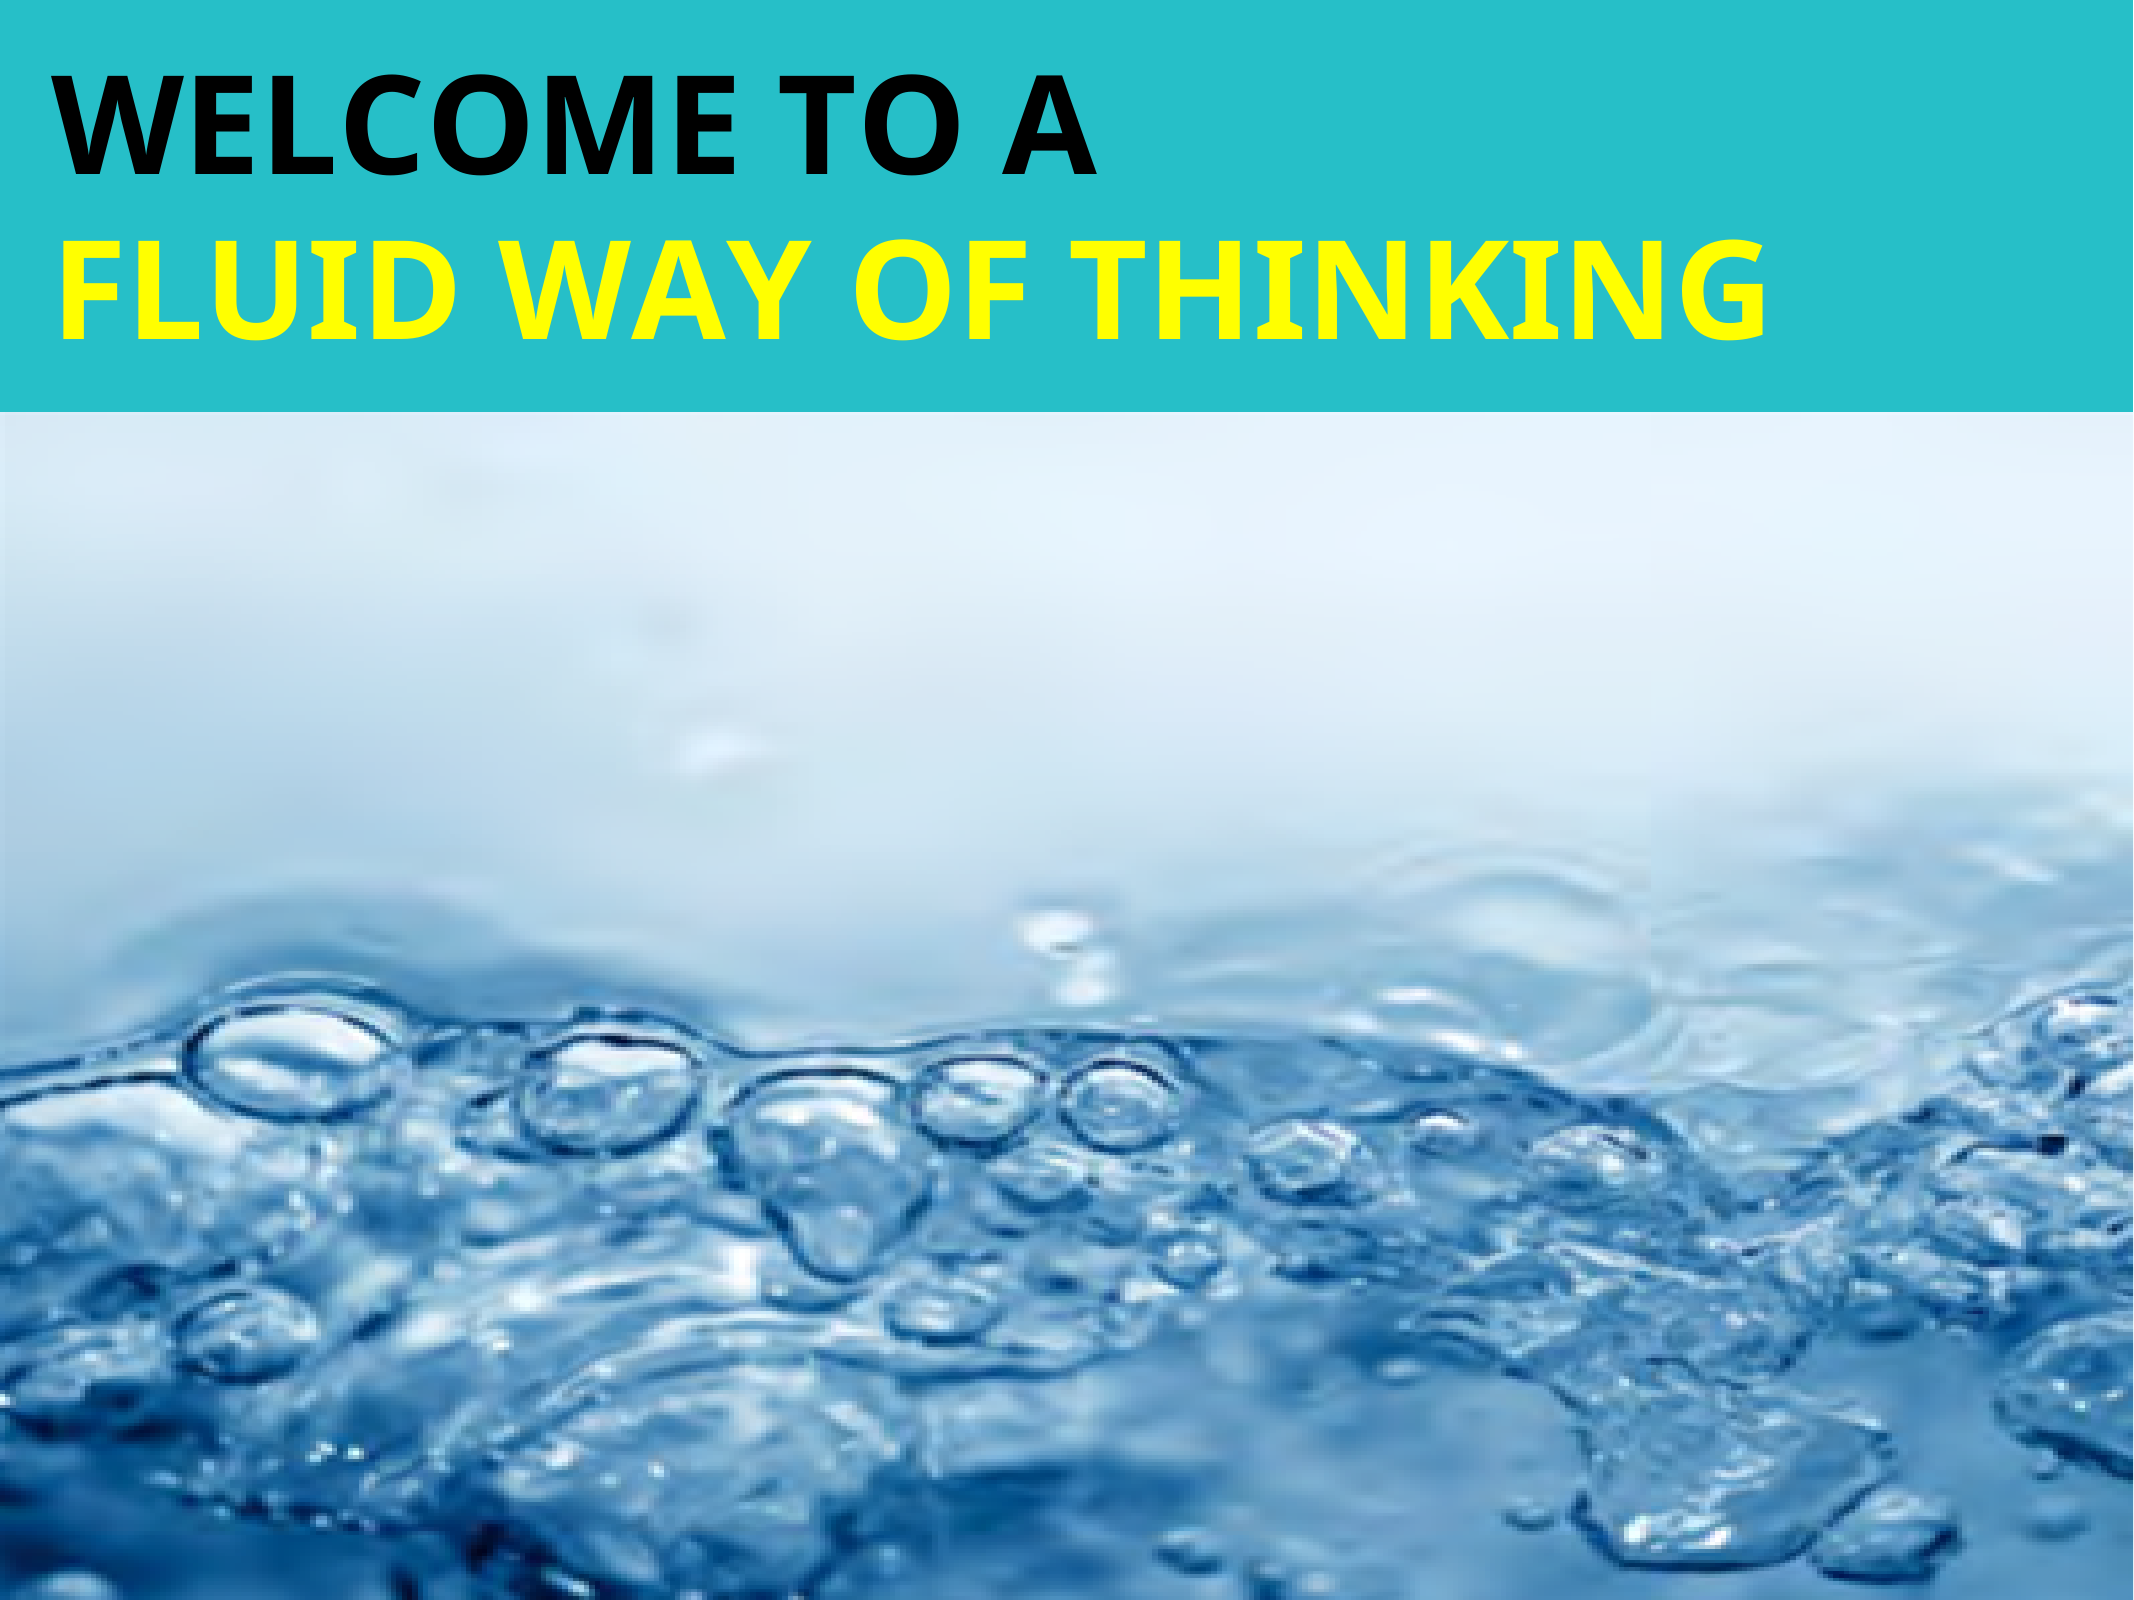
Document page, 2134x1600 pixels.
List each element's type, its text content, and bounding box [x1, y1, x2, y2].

text_box WELCOME TO A FLUID WAY OF THINKING [41, 37, 2101, 412]
picture [0, 412, 2134, 1600]
